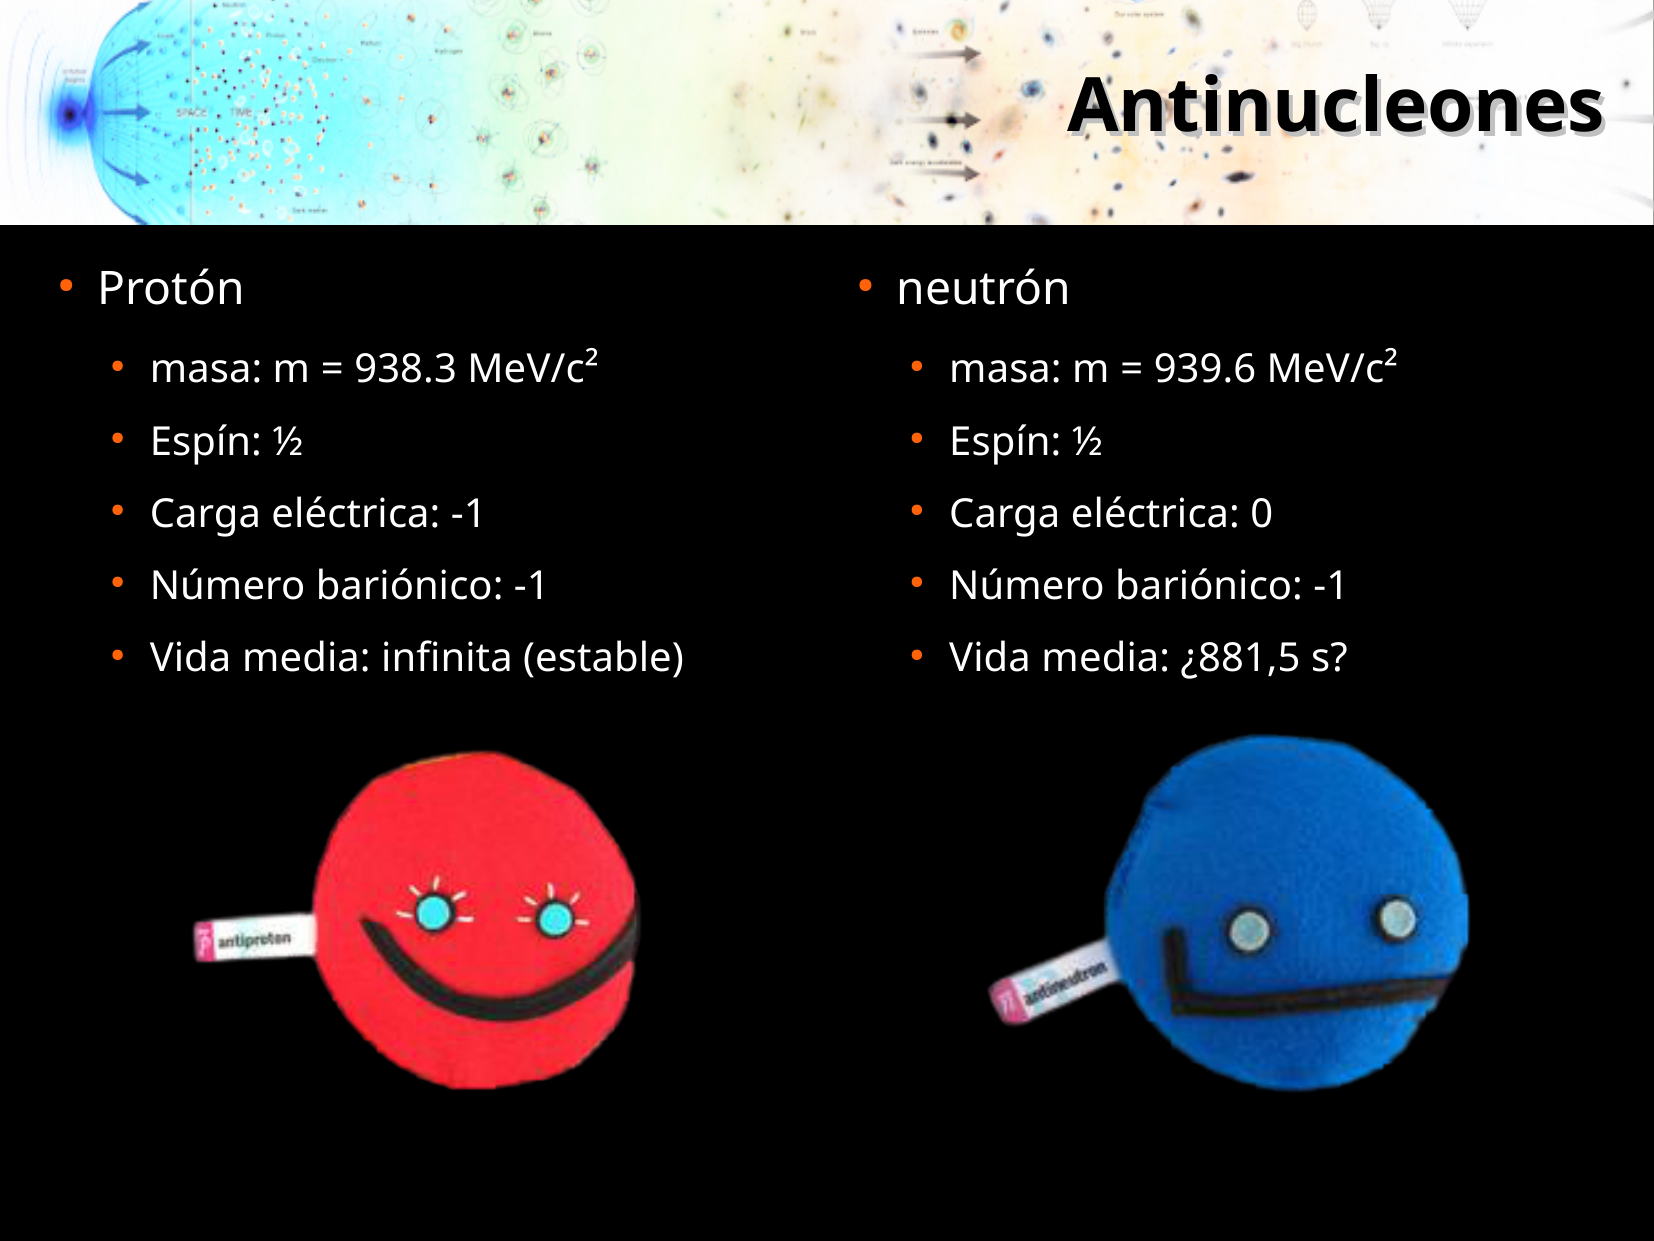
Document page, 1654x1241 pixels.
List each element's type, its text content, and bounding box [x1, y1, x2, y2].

list Protón masa: m = 938.3 MeV/c² Espín: ½ Carga eléctrica: -1 Número bariónico: -1 Vida media: infinita (estable) [45, 255, 807, 685]
picture [180, 725, 672, 1155]
list neutrón masa: m = 939.6 MeV/c² Espín: ½ Carga eléctrica: 0 Número bariónico: -1 Vida media: ¿881,5 s? [844, 255, 1606, 685]
picture [960, 725, 1490, 1155]
picture [0, 0, 1654, 225]
text_box [0, 225, 1654, 1241]
title Antinucleones [45, 15, 1606, 191]
